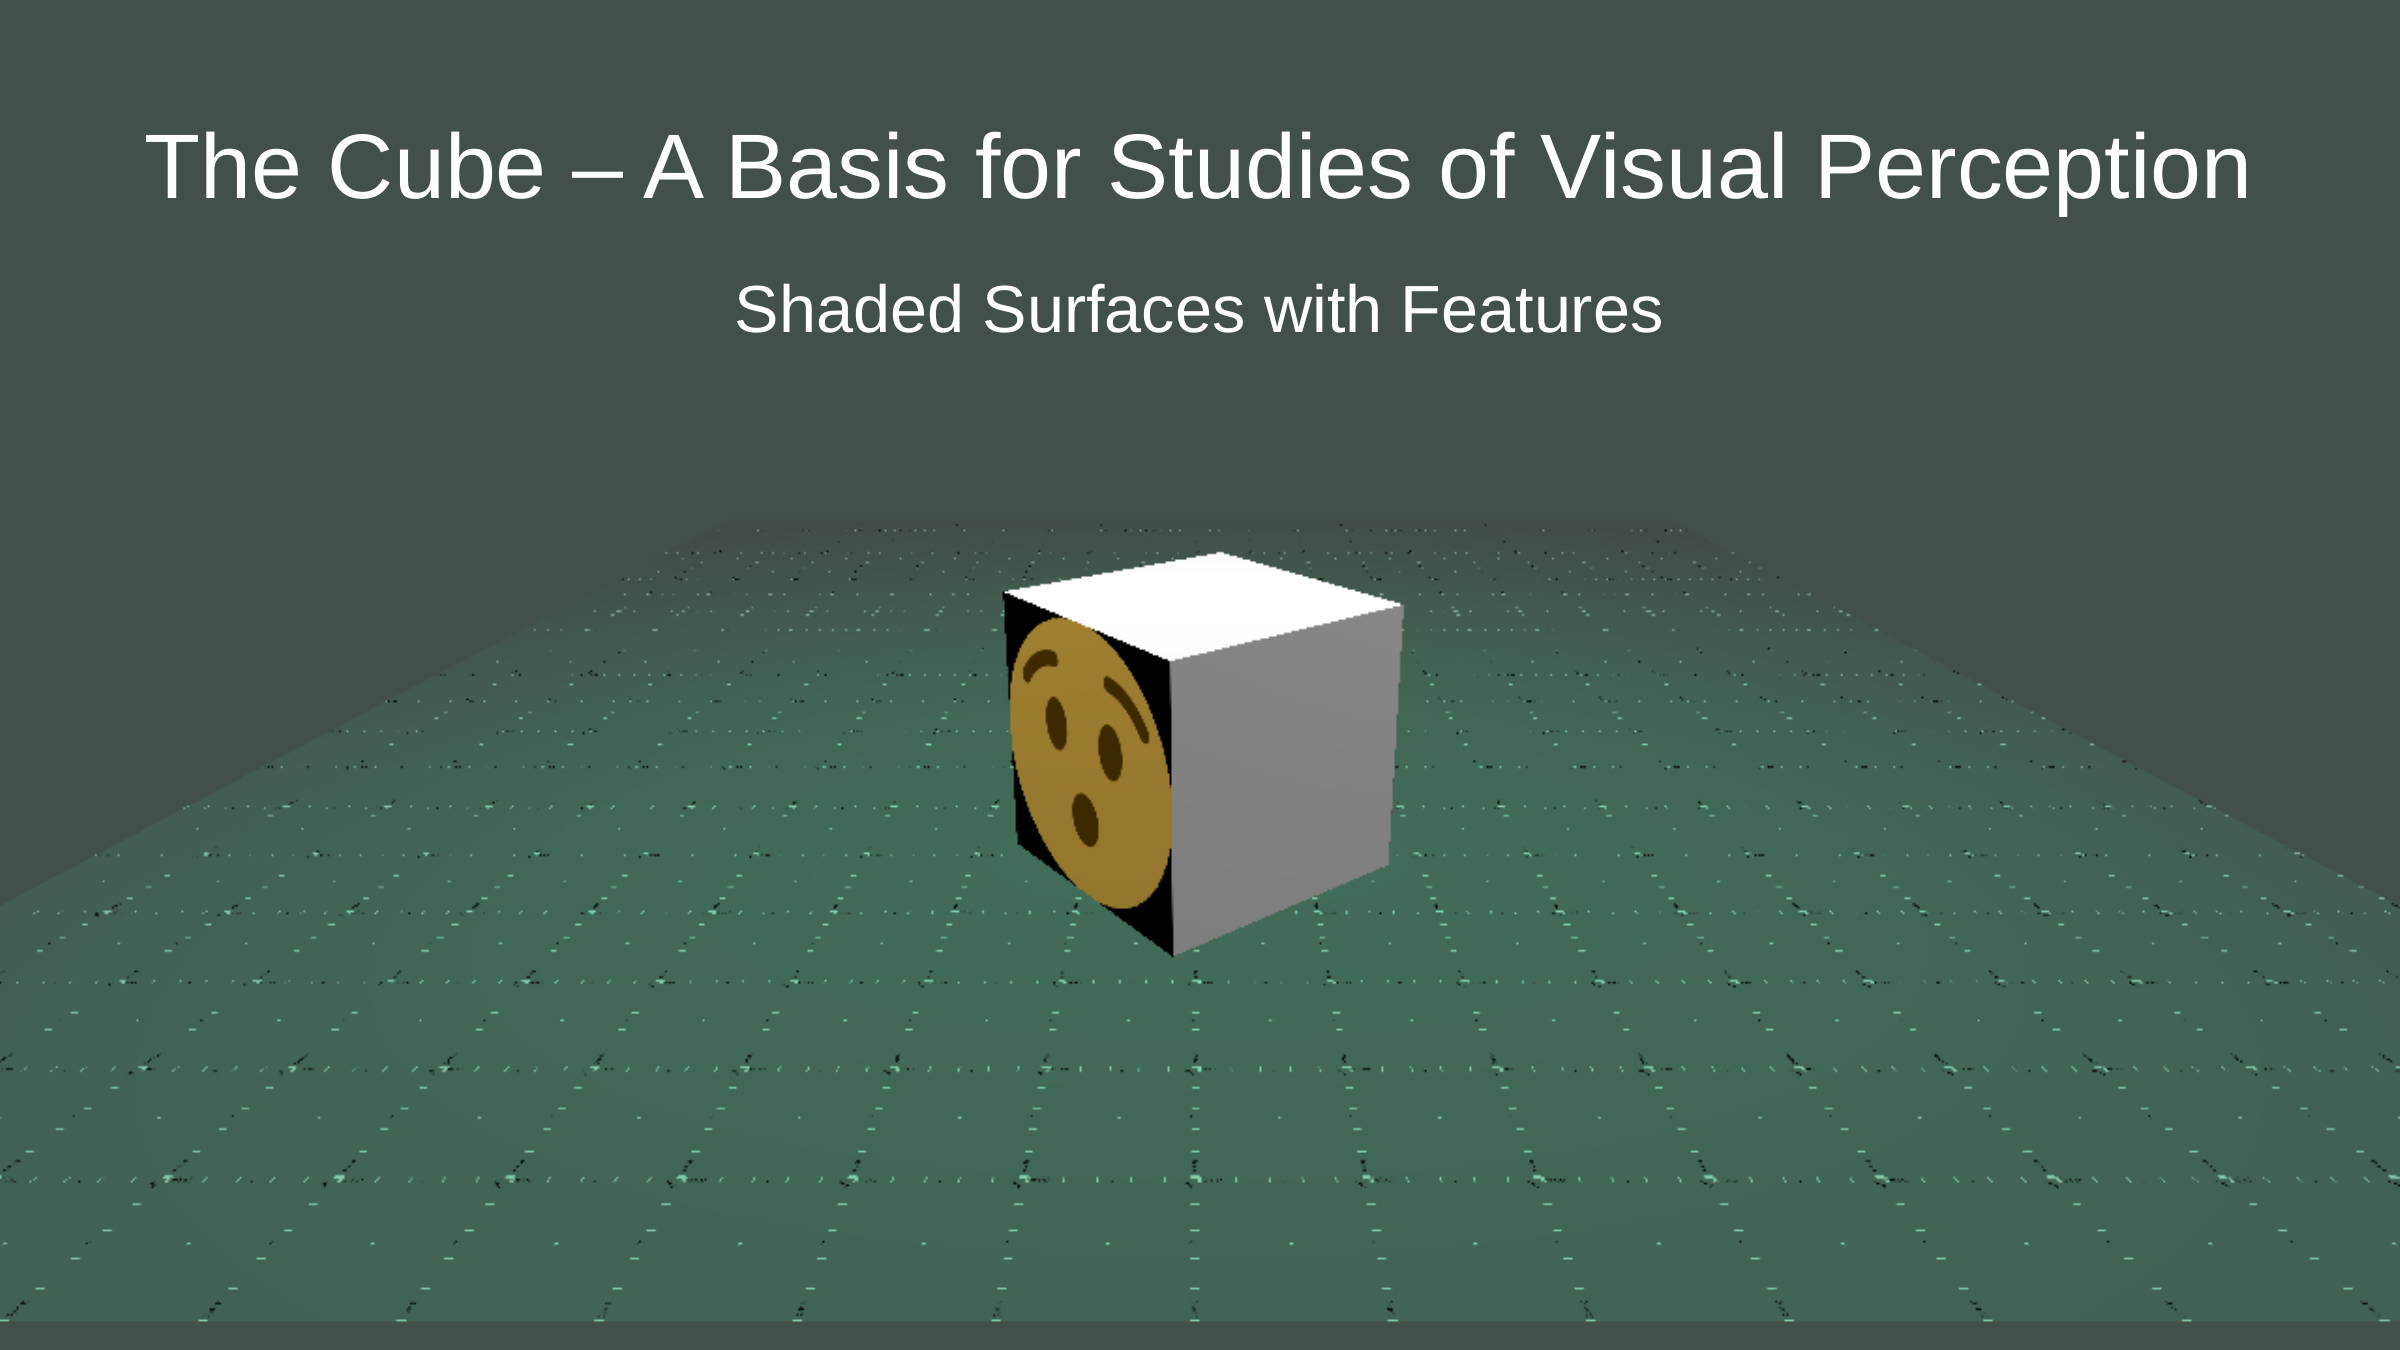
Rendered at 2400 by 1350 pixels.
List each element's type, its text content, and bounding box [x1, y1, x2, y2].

text_box Shaded Surfaces with Features [720, 264, 1680, 354]
title The Cube – A Basis for Studies of Visual Perception [120, 53, 2280, 280]
picture [0, 0, 2400, 1350]
